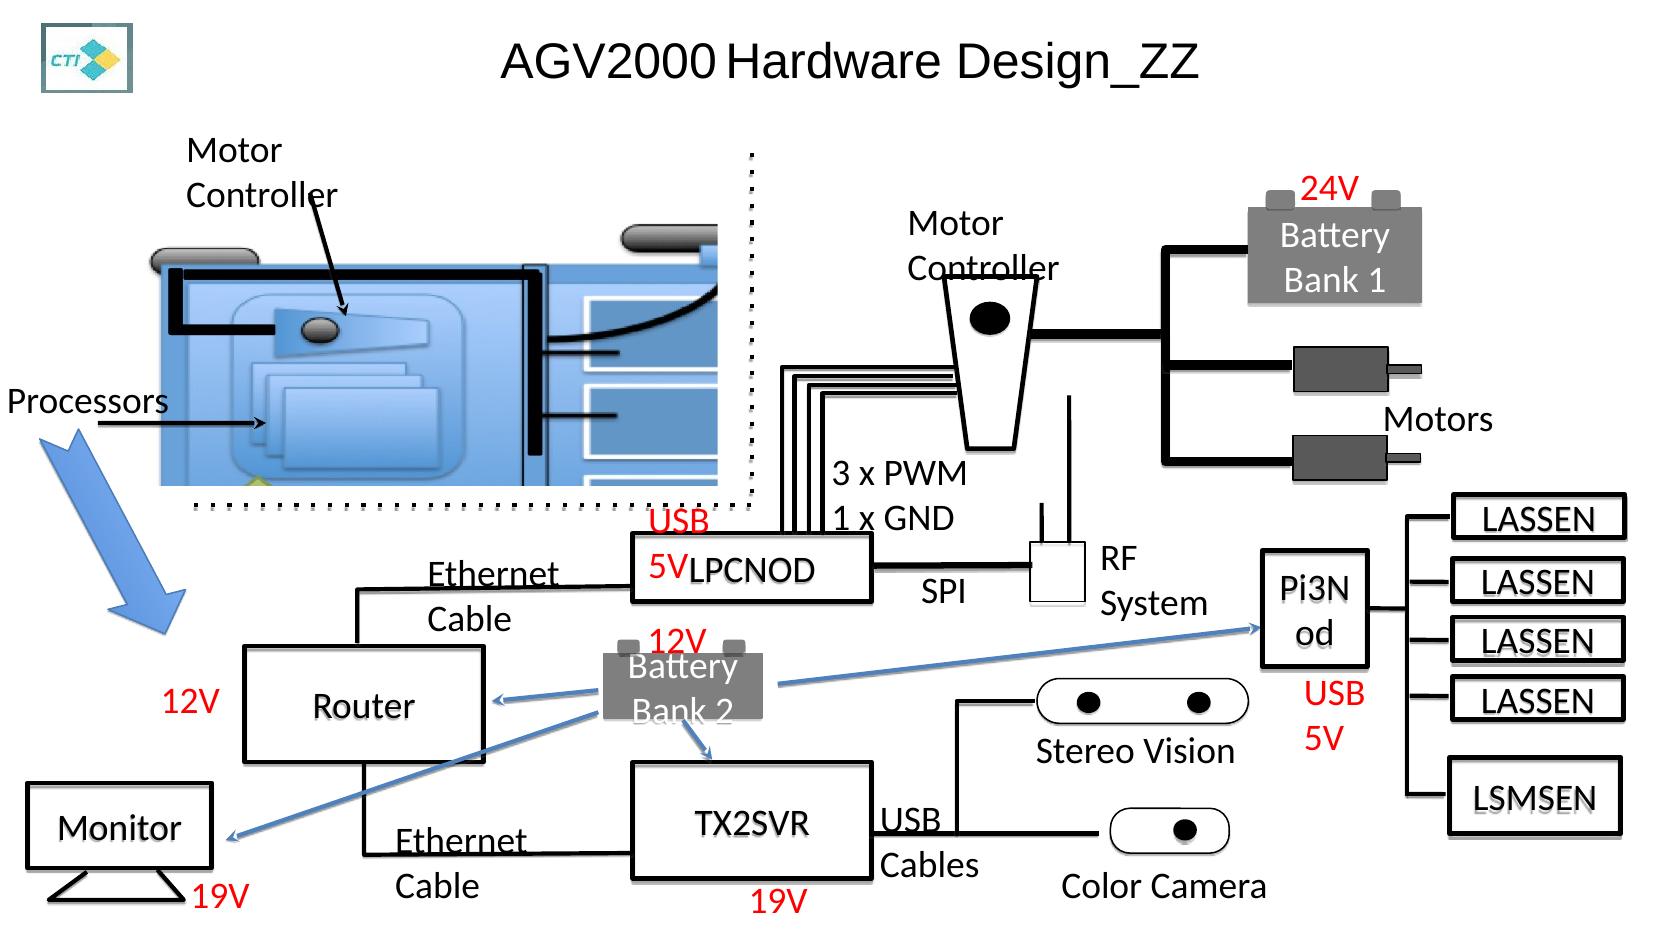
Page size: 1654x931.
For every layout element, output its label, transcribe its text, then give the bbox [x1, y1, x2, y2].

text_box 24V [1285, 155, 1403, 206]
text_box USB 5V [633, 488, 751, 576]
picture [41, 23, 133, 93]
text_box TX2SVR [632, 762, 872, 879]
text_box 19V [175, 863, 294, 914]
text_box Battery Bank 2 [604, 653, 762, 718]
text_box [1292, 435, 1421, 480]
text_box Stereo Vision [1020, 718, 1297, 769]
text_box Motor Controller [172, 118, 412, 205]
text_box LSMSEN [1449, 757, 1621, 834]
text_box USB 5V [1289, 660, 1407, 748]
text_box Router [244, 645, 484, 763]
text_box [1294, 347, 1422, 392]
text_box Pi3Nod [1262, 550, 1368, 667]
text_box RF System [1085, 525, 1242, 613]
text_box USB Cables [864, 787, 1012, 876]
text_box [39, 429, 186, 634]
text_box Monitor [27, 782, 212, 869]
text_box LASSEN [1452, 616, 1624, 661]
text_box 19V [733, 868, 852, 919]
text_box Ethernet Cable [412, 541, 599, 630]
text_box LASSEN [1452, 558, 1624, 602]
text_box Motors [1367, 386, 1531, 437]
text_box AGV2000 Hardware Design_ZZ [106, 0, 1594, 119]
text_box Battery Bank 1 [1248, 208, 1422, 303]
text_box 12V [145, 668, 264, 719]
text_box LASSEN [1453, 494, 1625, 538]
picture [97, 204, 718, 486]
text_box [618, 640, 632, 653]
text_box Motor Controller [892, 190, 1111, 279]
text_box Processors [0, 368, 233, 418]
text_box [944, 279, 1037, 449]
text_box 12V [632, 608, 751, 659]
text_box Color Camera [1046, 853, 1322, 904]
text_box Ethernet Cable [380, 808, 567, 896]
text_box 3 x PWM 1 x GND [816, 440, 1012, 528]
text_box [1266, 190, 1295, 209]
text_box LASSEN [1452, 676, 1624, 720]
text_box [1110, 808, 1230, 853]
text_box [1037, 678, 1249, 718]
text_box LPCNOD [632, 533, 872, 602]
text_box SPI [906, 558, 1044, 609]
